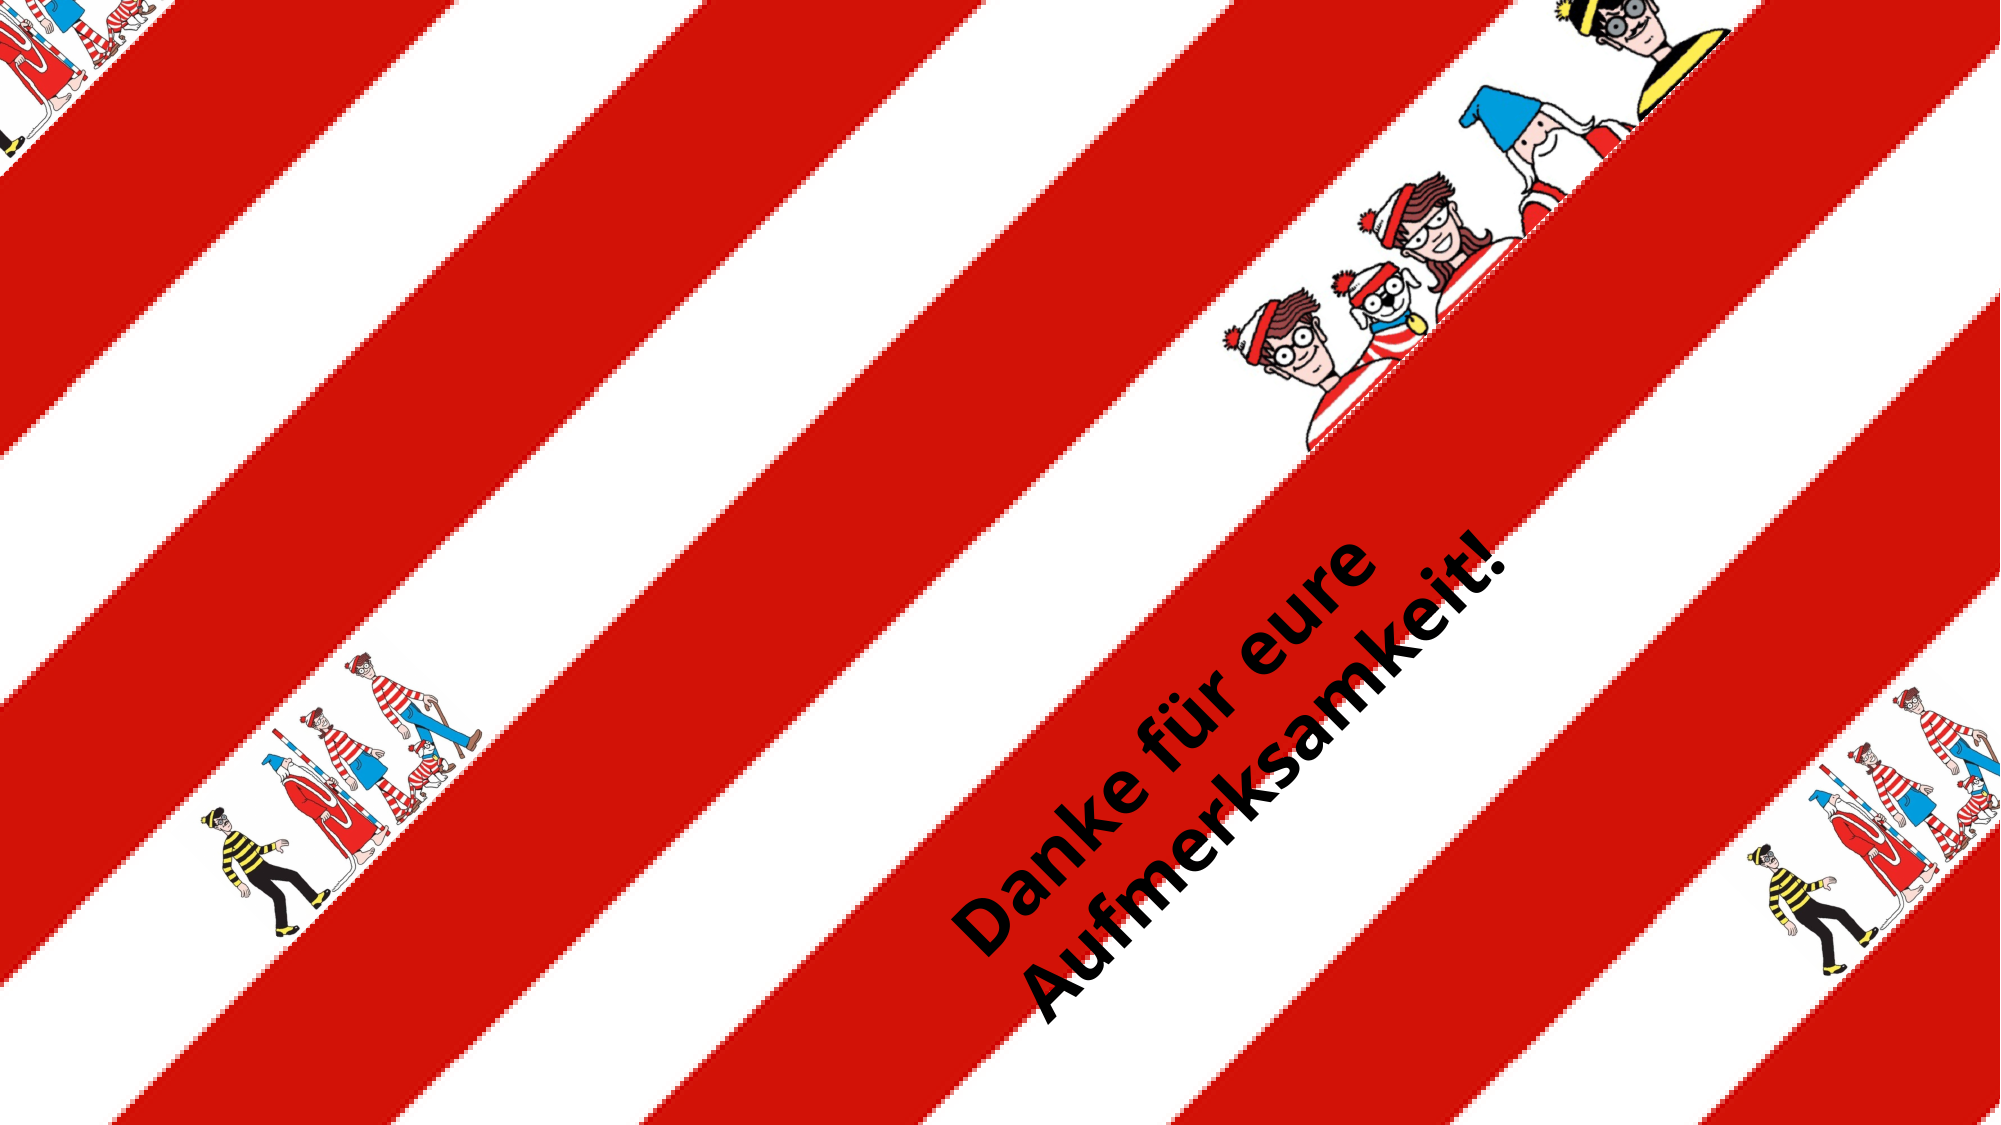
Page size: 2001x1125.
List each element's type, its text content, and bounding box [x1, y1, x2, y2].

picture [0, 0, 2000, 1125]
text_box Danke für eure Aufmerksamkeit! [915, 78, 1825, 990]
